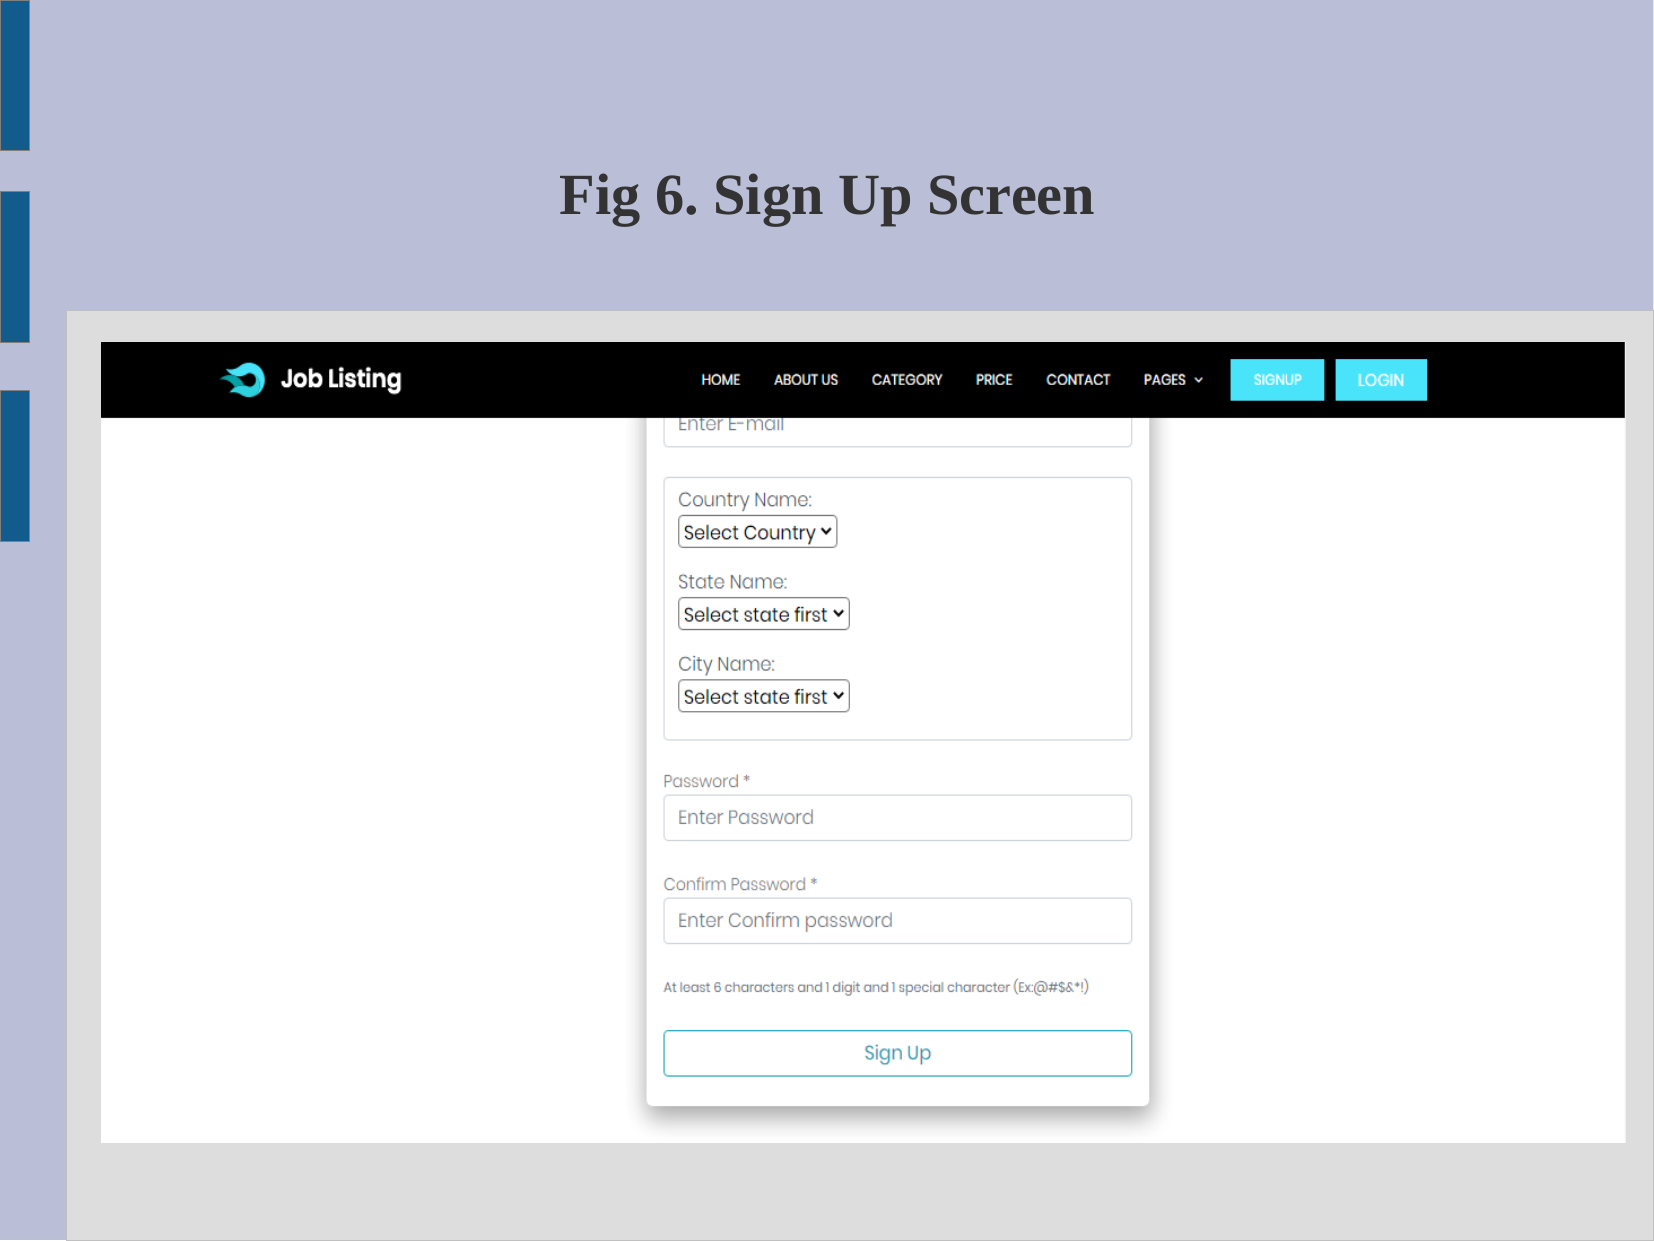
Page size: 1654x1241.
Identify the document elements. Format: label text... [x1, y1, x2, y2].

title Fig 6. Sign Up Screen [121, 91, 1534, 299]
picture [101, 342, 1626, 1143]
